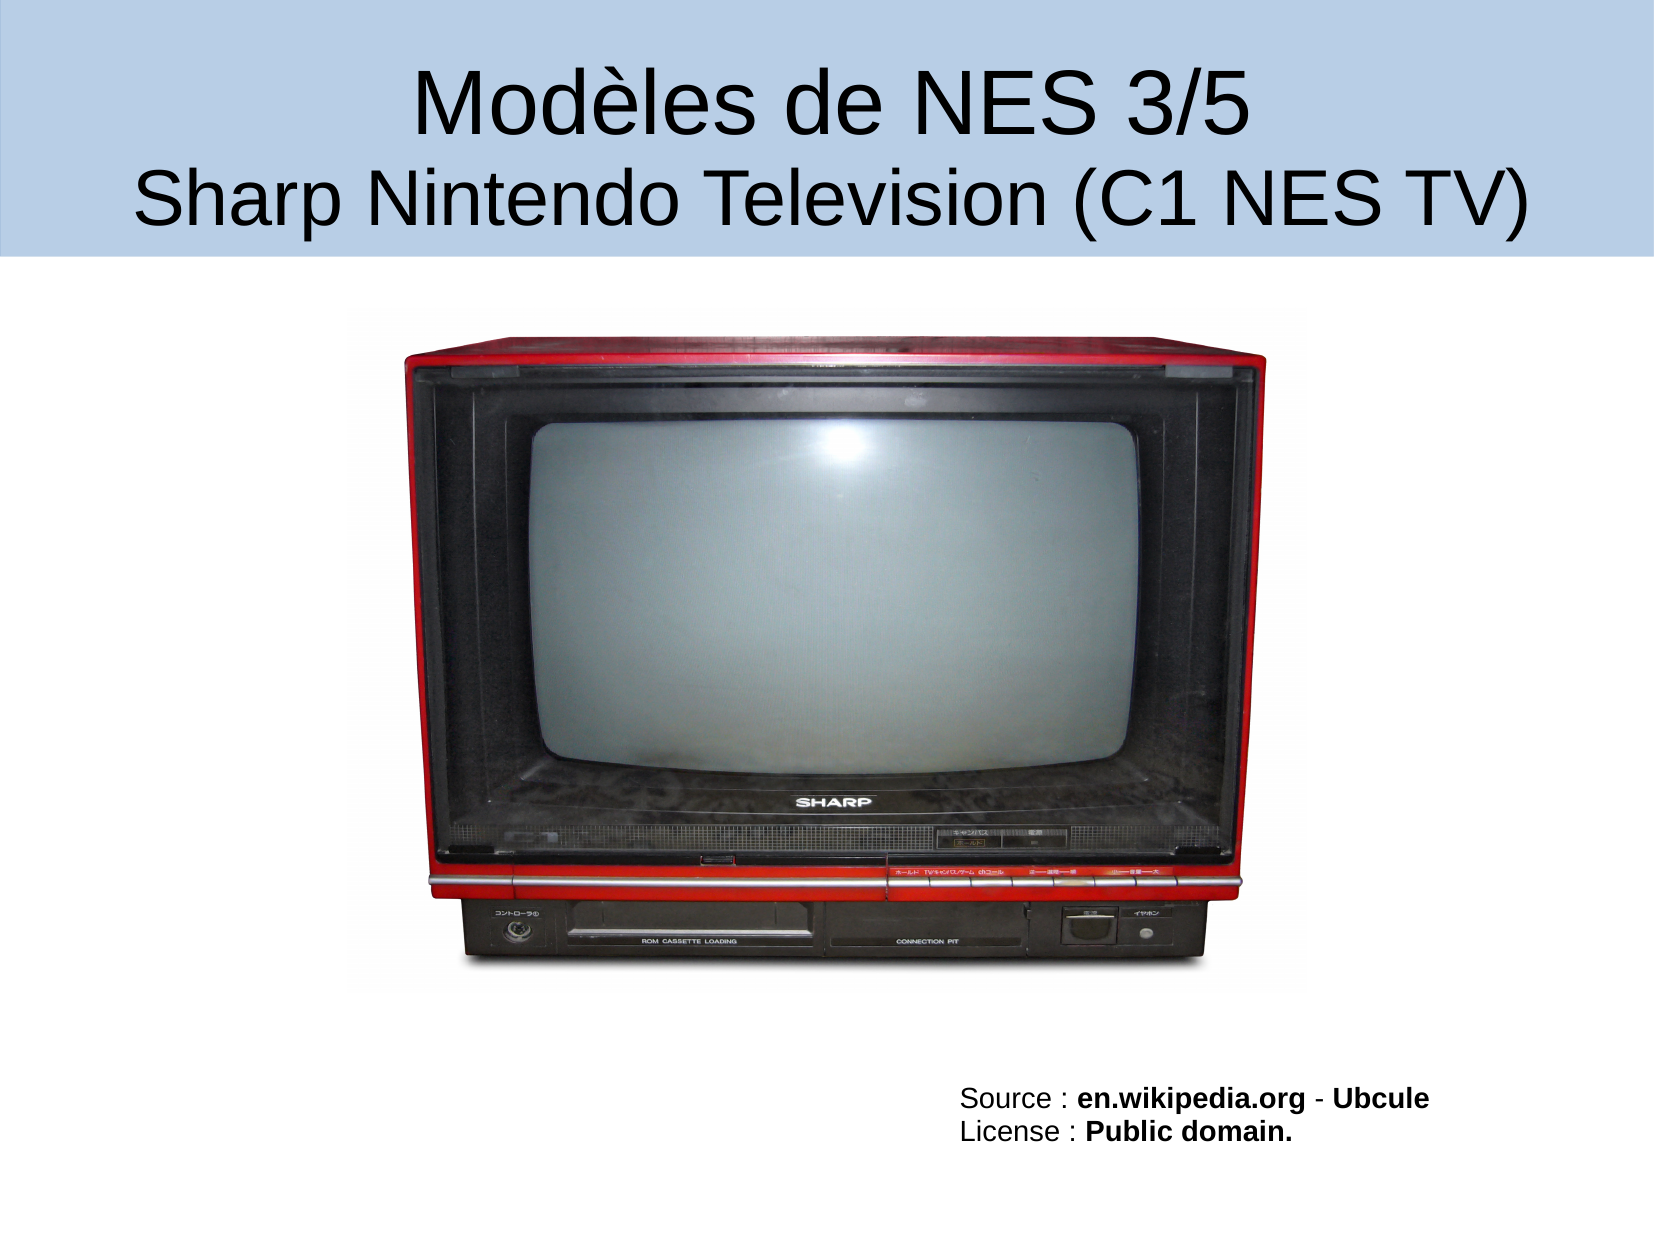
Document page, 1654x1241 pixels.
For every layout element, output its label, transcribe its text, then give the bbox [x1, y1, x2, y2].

text_box Source : en.wikipedia.org - Ubcule License : Public domain. [944, 1074, 1612, 1193]
title Modèles de NES 3/5 Sharp Nintendo Television (C1 NES TV) [70, 43, 1595, 251]
picture [347, 307, 1307, 993]
